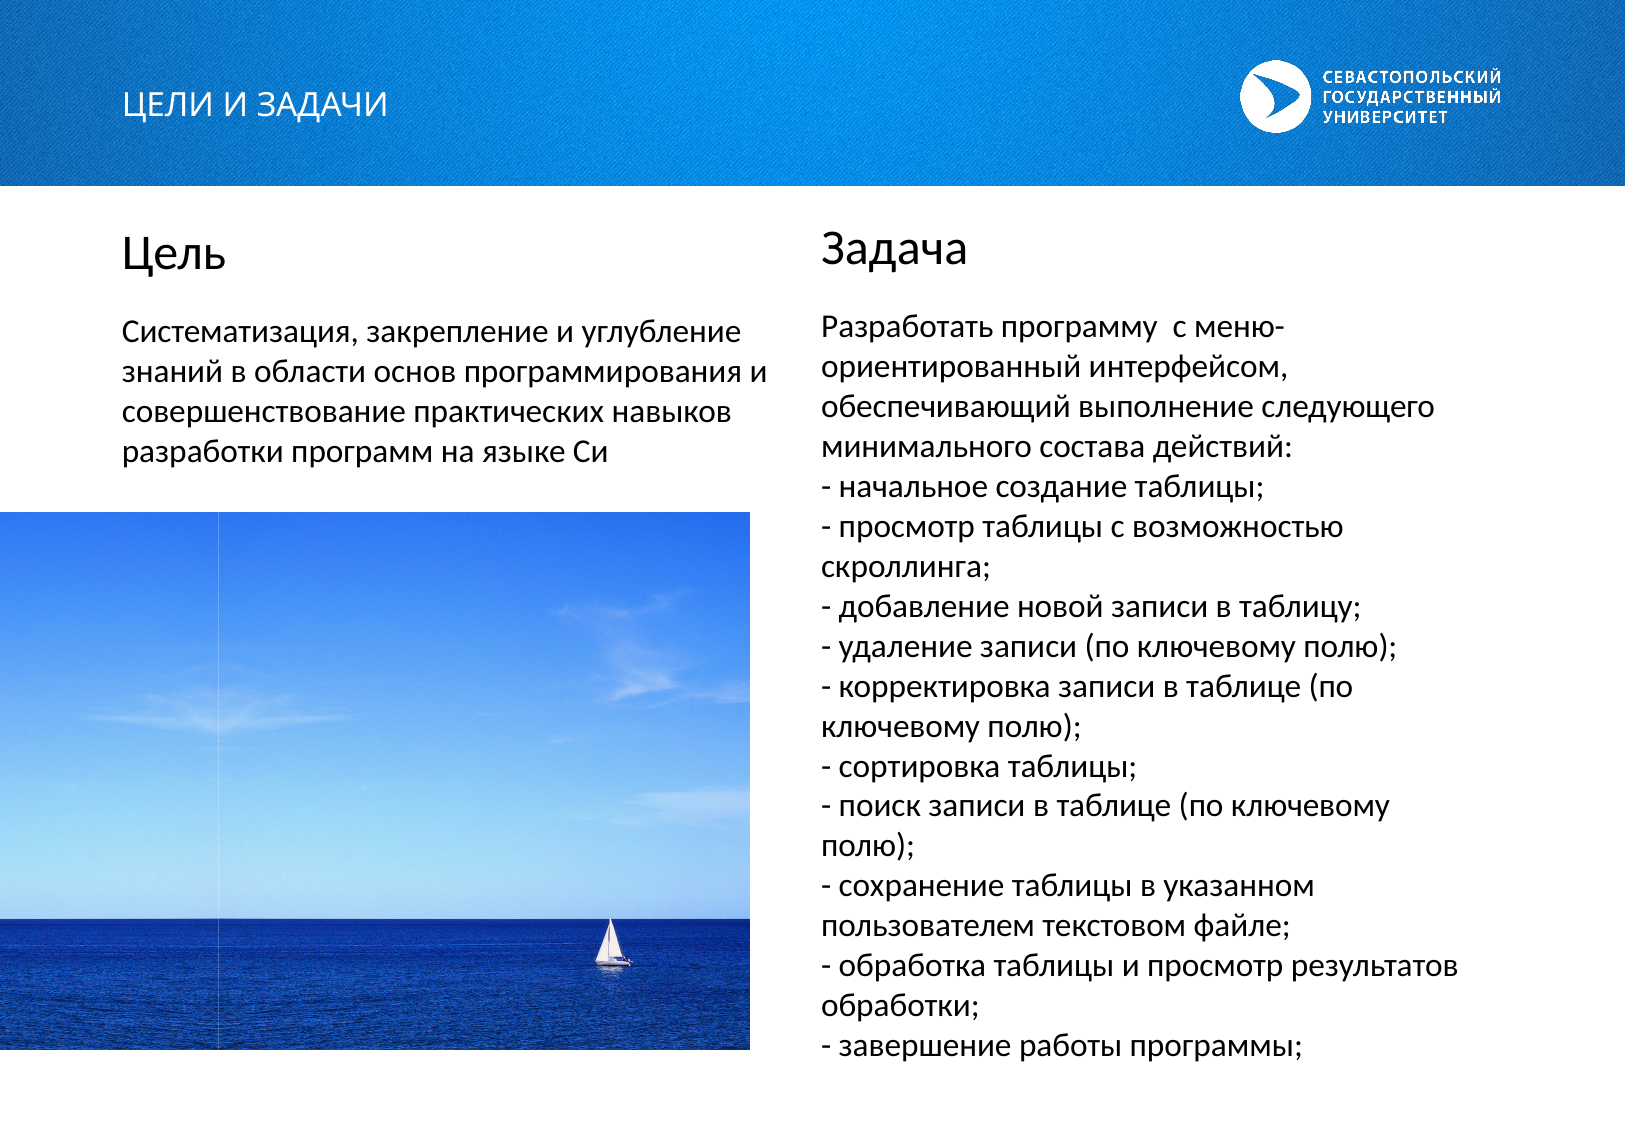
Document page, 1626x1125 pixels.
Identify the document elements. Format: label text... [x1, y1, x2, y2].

picture [0, 0, 1625, 186]
text_box ЦЕЛИ И ЗАДАЧИ [107, 80, 1012, 131]
text_box Задача Разработать программу с меню-ориентированный интерфейсом, обеспечивающий выполнение следующего минимального состава действий: - начальное создание таблицы; - просмотр таблицы с возможностью скроллинга; - добавление новой записи в таблицу; - удаление записи (по ключевому полю); - корректировка записи в таблице (по ключевому полю); - сортировка таблицы; - поиск записи в таблице (по ключевому полю); - сохранение таблицы в указанном пользователем текстовом файле; - обработка таблицы и просмотр результатов обработки; - завершение работы программы; [806, 207, 1500, 1025]
picture [0, 512, 751, 1051]
text_box Цель Систематизация, закрепление и углубление знаний в области основ программирования и совершенствование практических навыков разработки программ на языке Си [107, 212, 801, 1030]
